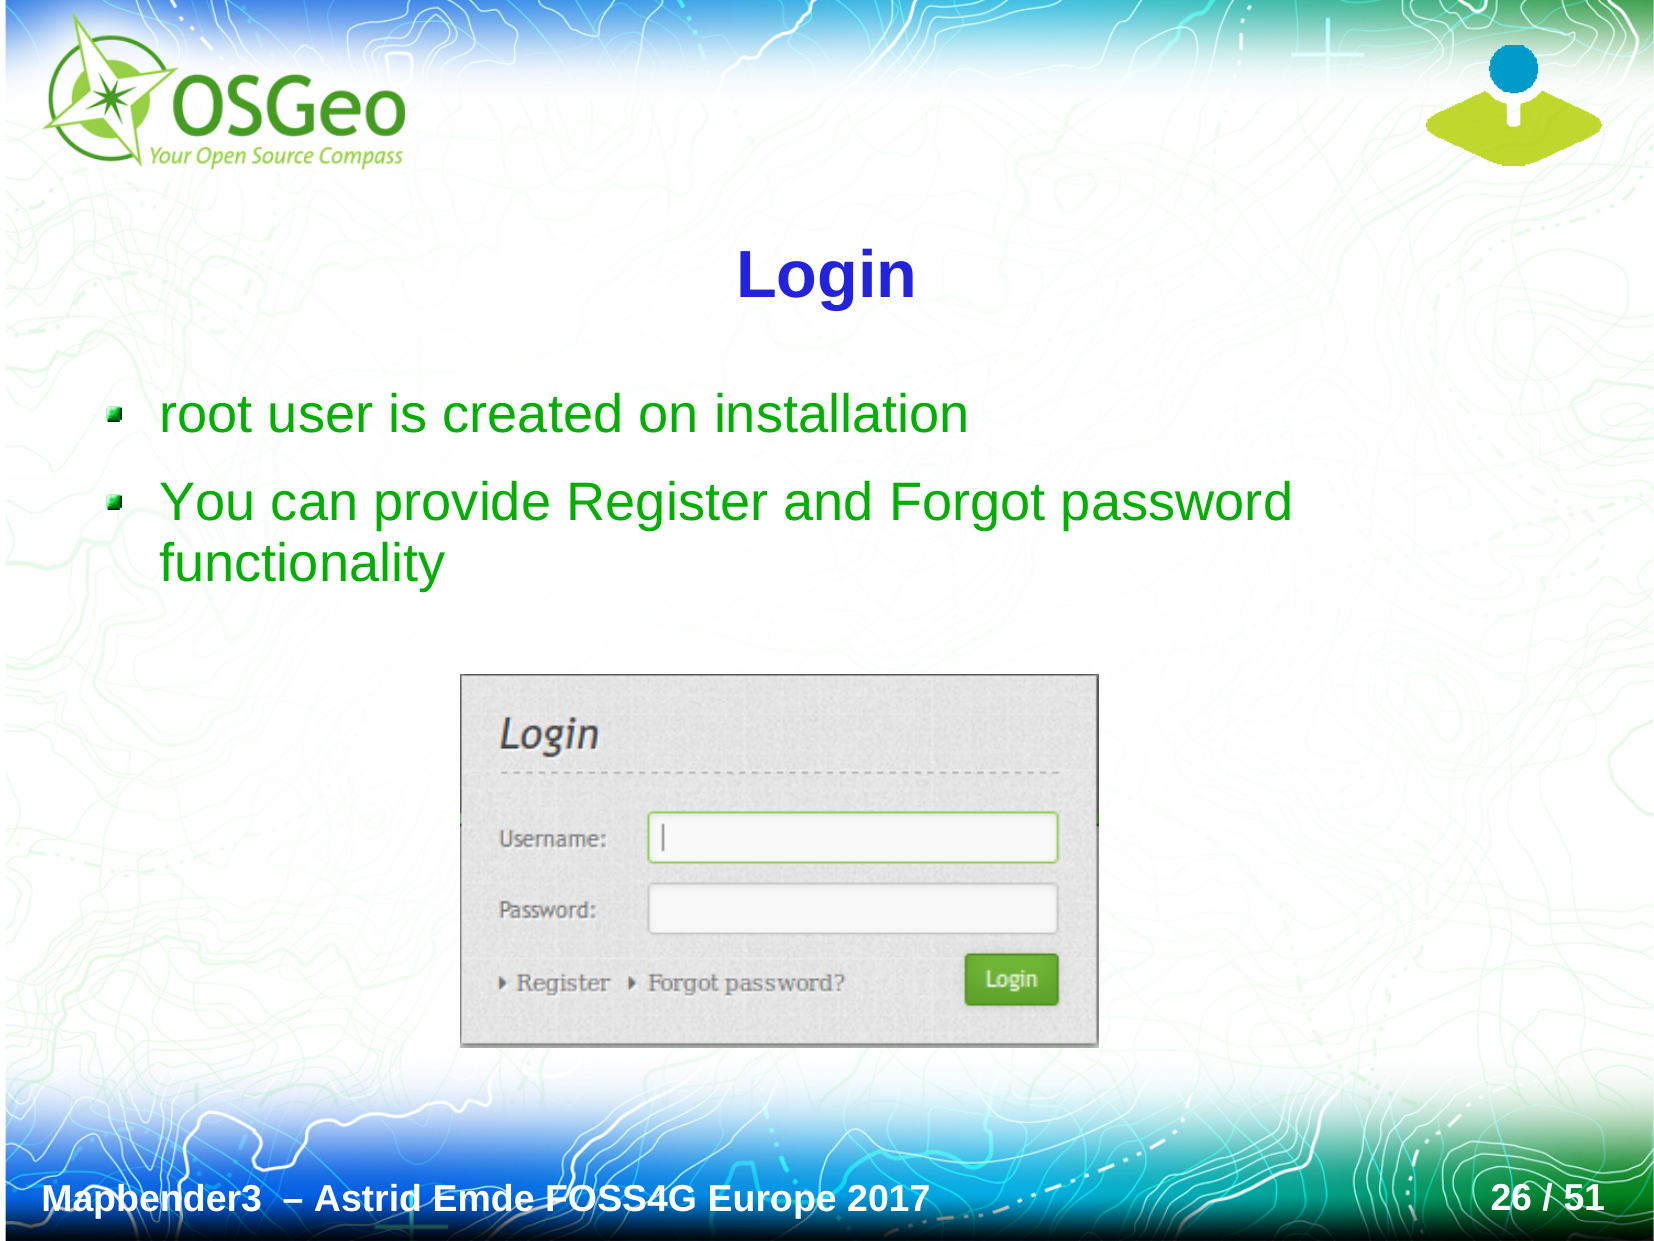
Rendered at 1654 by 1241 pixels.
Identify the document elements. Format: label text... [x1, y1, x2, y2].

list root user is created on installation You can provide Register and Forgot password functionality [88, 383, 1577, 1188]
picture [5, 0, 1654, 1241]
title Login [82, 200, 1571, 349]
